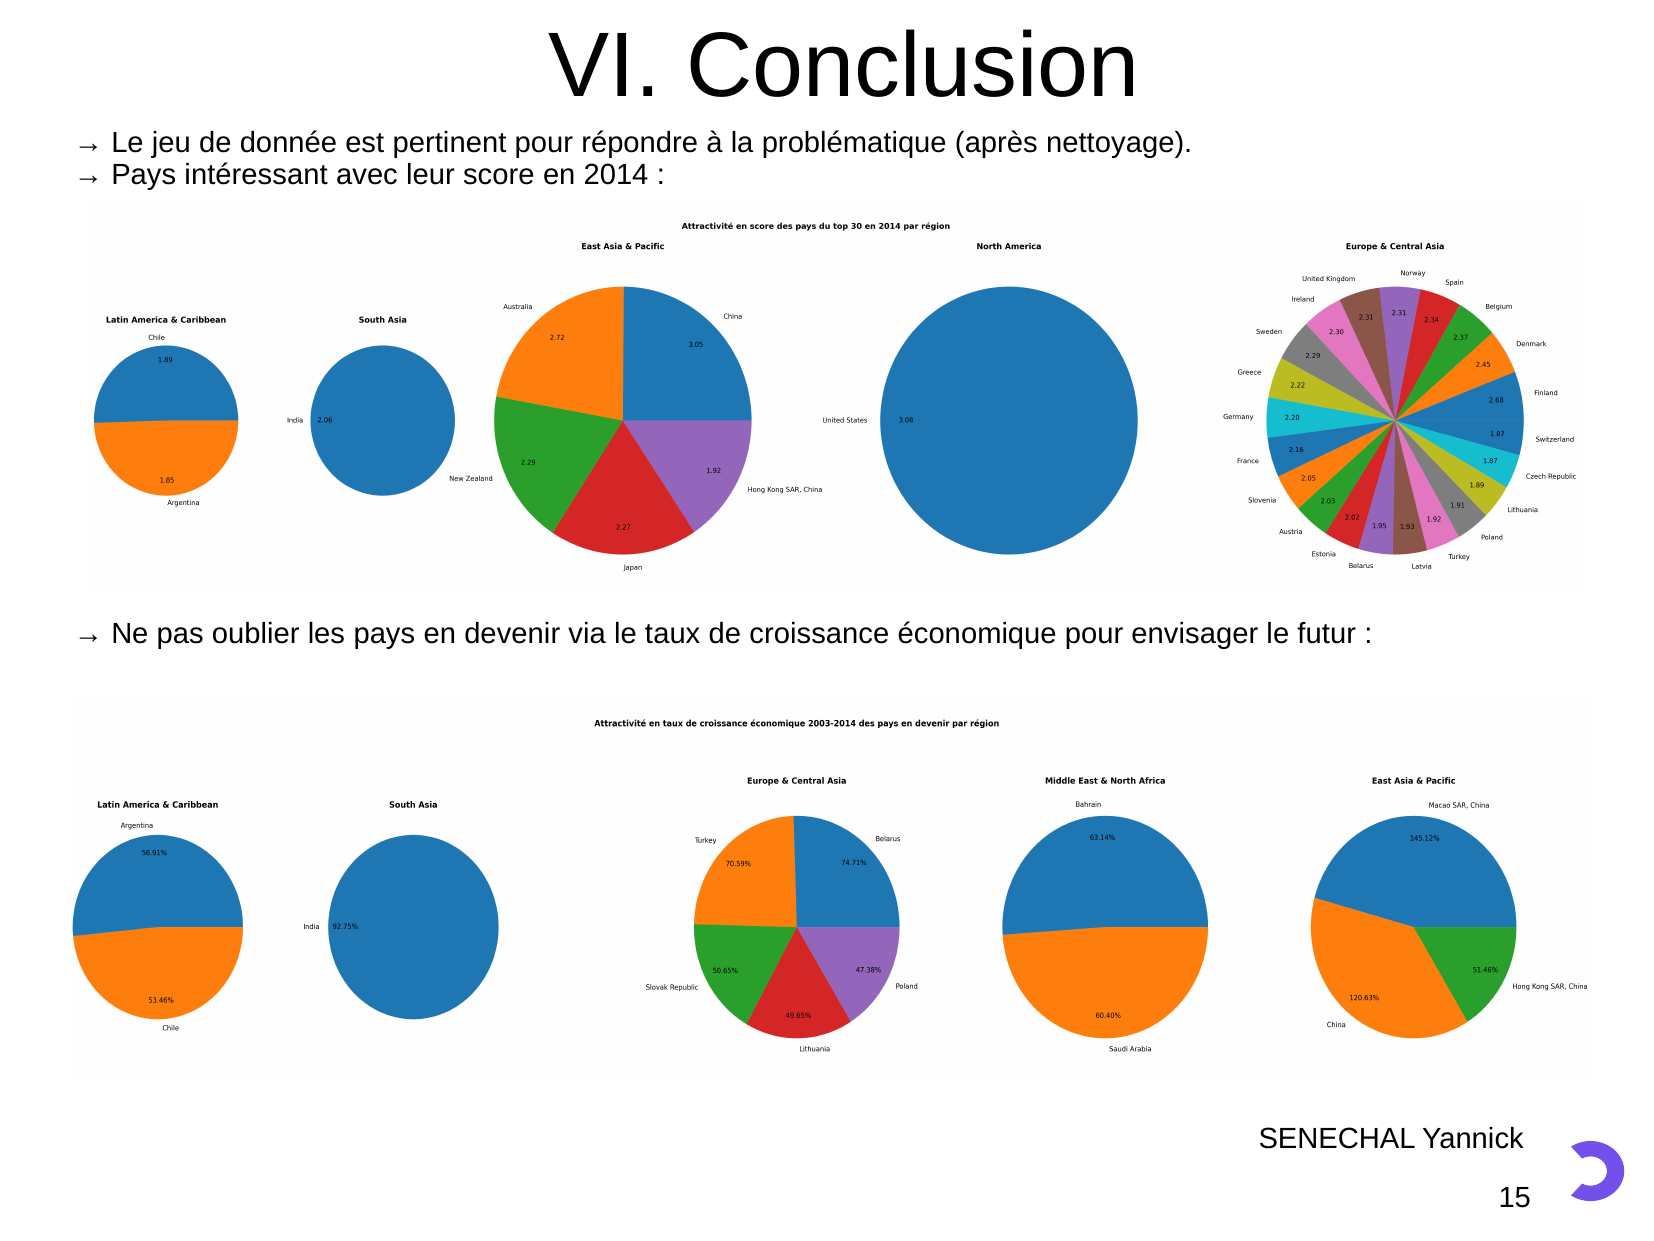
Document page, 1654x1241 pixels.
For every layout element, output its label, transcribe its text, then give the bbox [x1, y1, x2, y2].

picture [88, 200, 1583, 591]
title VI. Conclusion [82, 11, 1571, 119]
picture [1539, 1125, 1642, 1217]
picture [70, 696, 1595, 1082]
text_box → Le jeu de donnée est pertinent pour répondre à la problématique (après nettoyage). → Pays intéressant avec leur score en 2014 : → Ne pas oublier les pays en devenir via le taux de croissance économique pour envisager le futur : [59, 118, 1453, 721]
